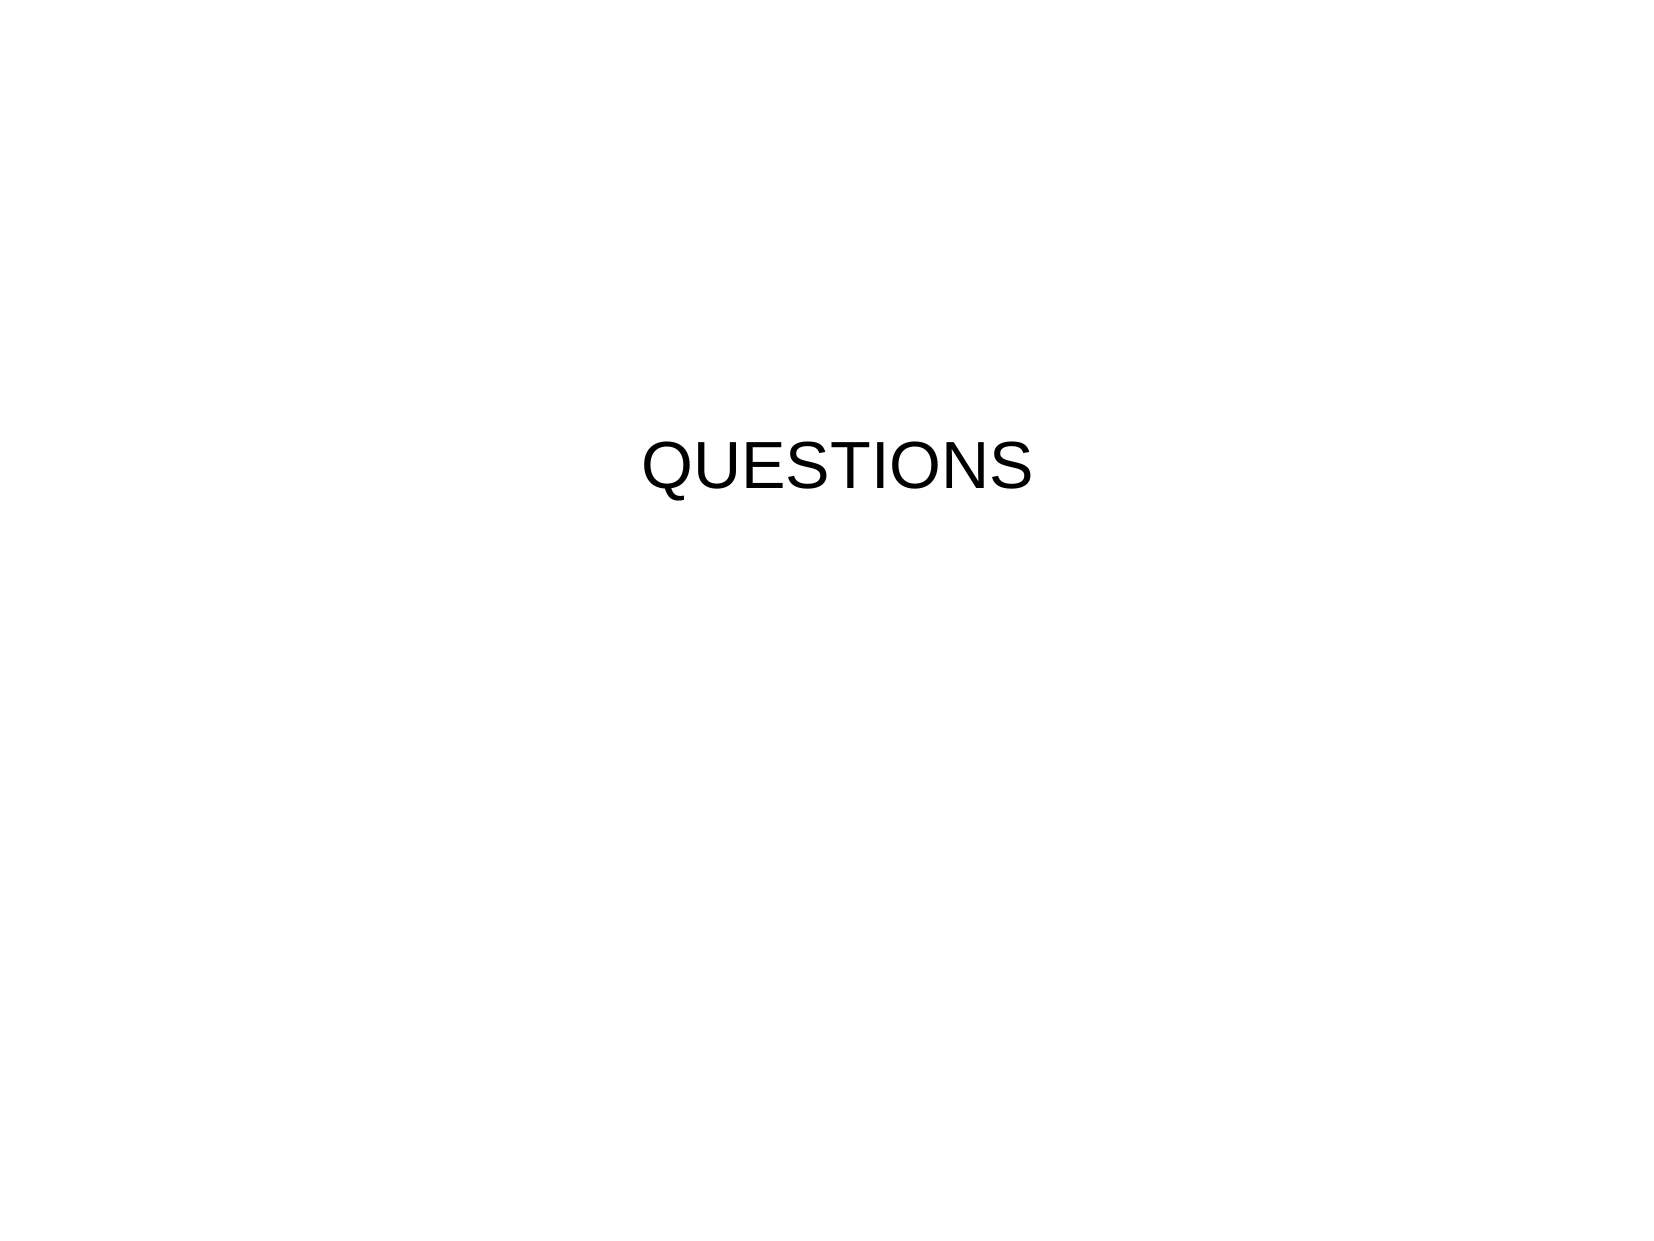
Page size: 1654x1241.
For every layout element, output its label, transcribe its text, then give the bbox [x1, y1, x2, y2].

subtitle QUESTIONS [22, 19, 1654, 1166]
